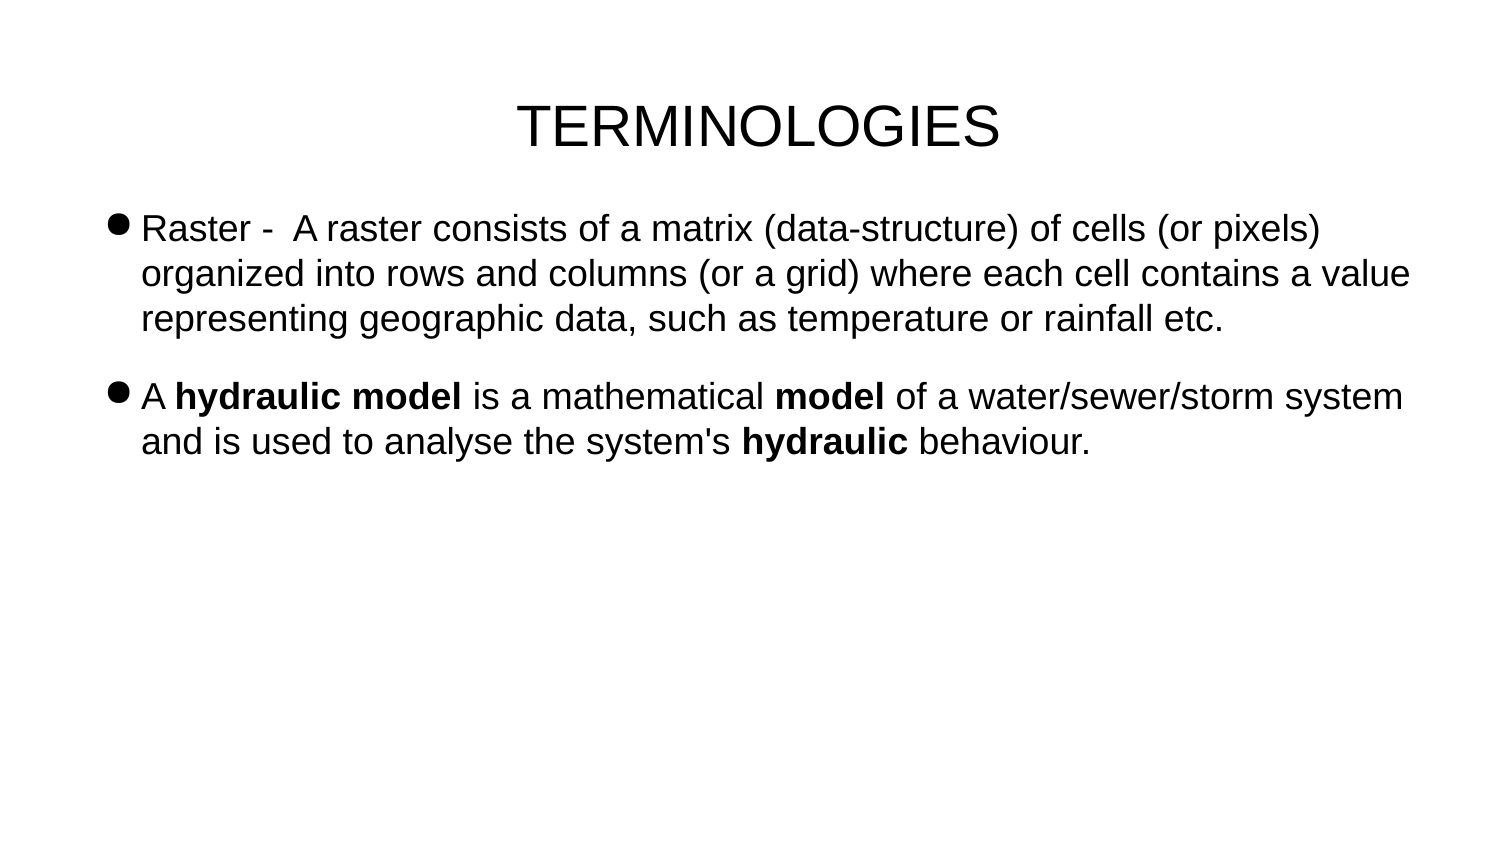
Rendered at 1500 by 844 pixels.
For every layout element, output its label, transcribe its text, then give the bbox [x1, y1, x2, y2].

list Raster - A raster consists of a matrix (data-structure) of cells (or pixels) organized into rows and columns (or a grid) where each cell contains a value representing geographic data, such as temperature or rainfall etc. A hydraulic model is a mathematical model of a water/sewer/storm system and is used to analyse the system's hydraulic behaviour. [51, 189, 1449, 750]
title TERMINOLOGIES [51, 72, 1449, 167]
